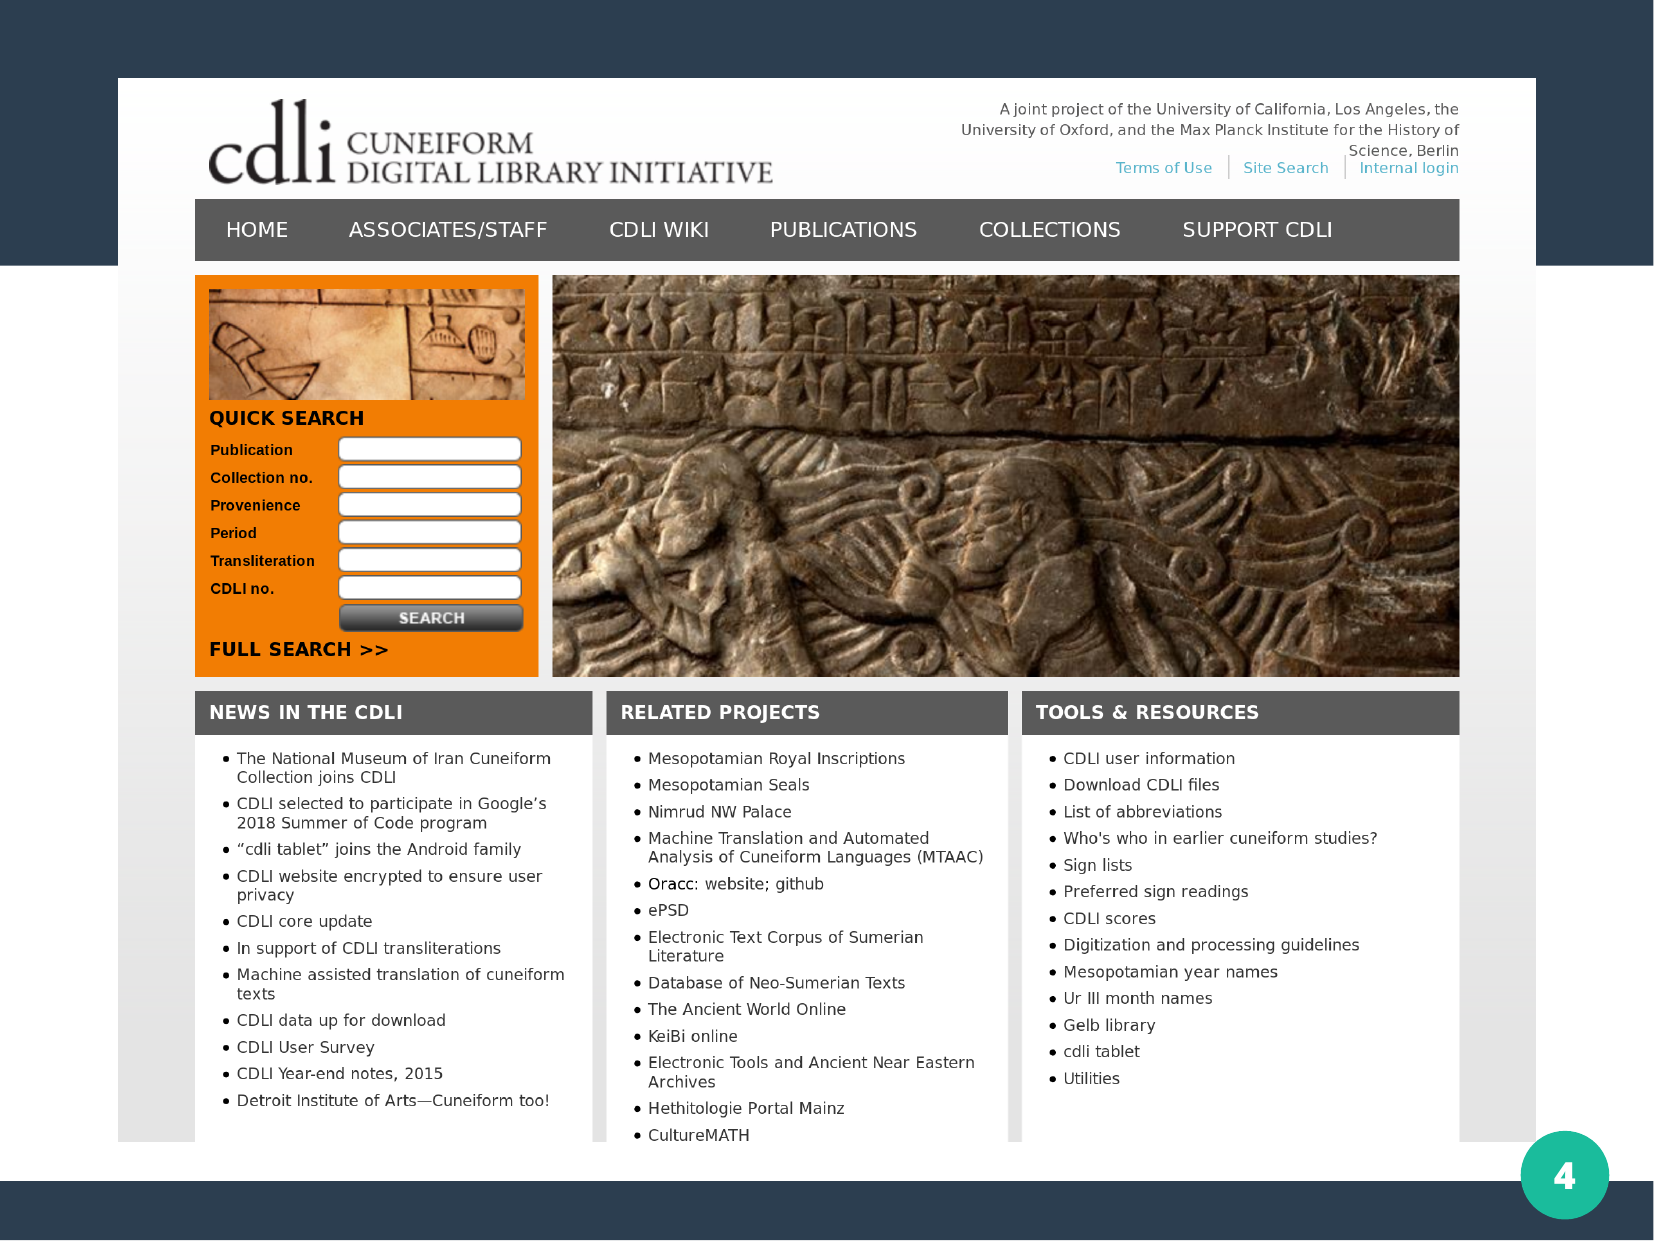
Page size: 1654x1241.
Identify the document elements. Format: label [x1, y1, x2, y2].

picture [118, 78, 1536, 1142]
